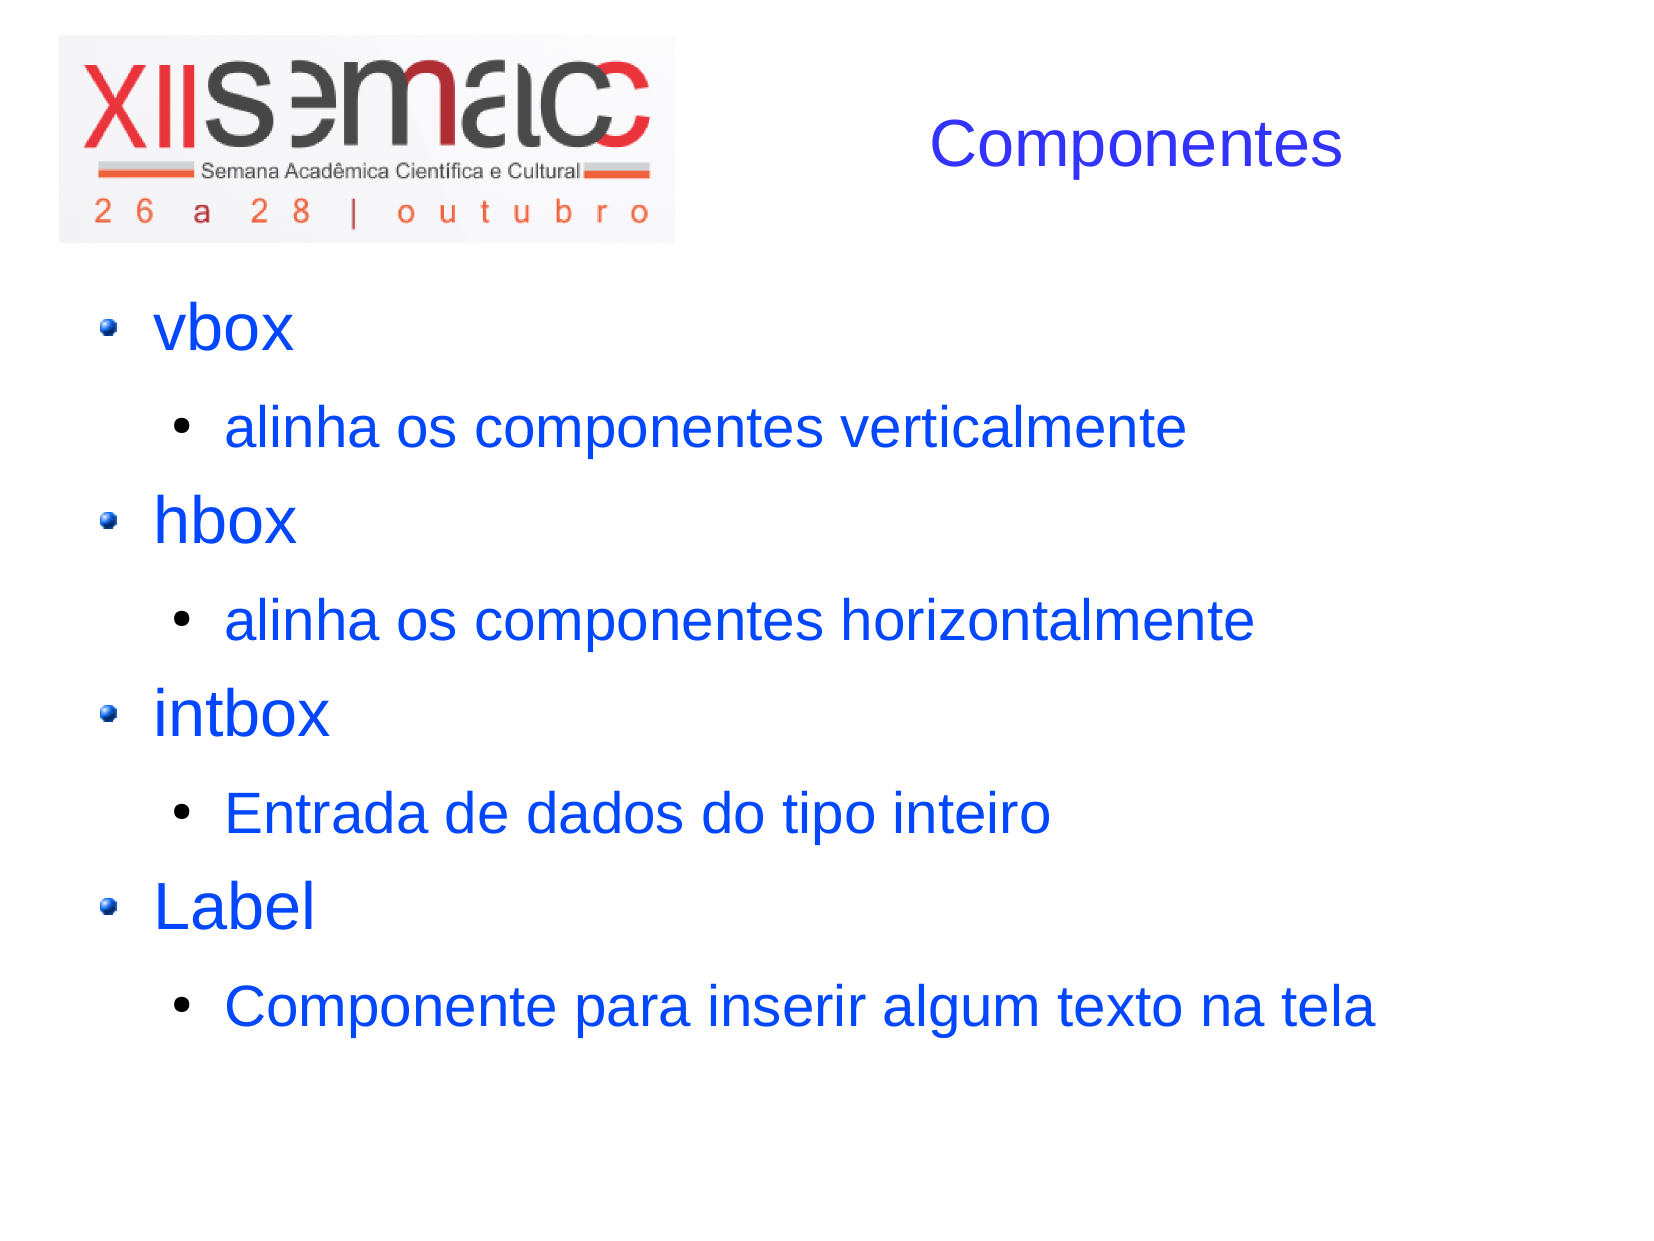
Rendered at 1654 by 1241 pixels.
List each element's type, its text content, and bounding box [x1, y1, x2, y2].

picture [59, 35, 675, 243]
list vbox alinha os componentes verticalmente hbox alinha os componentes horizontalmente intbox Entrada de dados do tipo inteiro Label Componente para inserir algum texto na tela [82, 290, 1571, 1037]
title Componentes [679, 49, 1595, 237]
